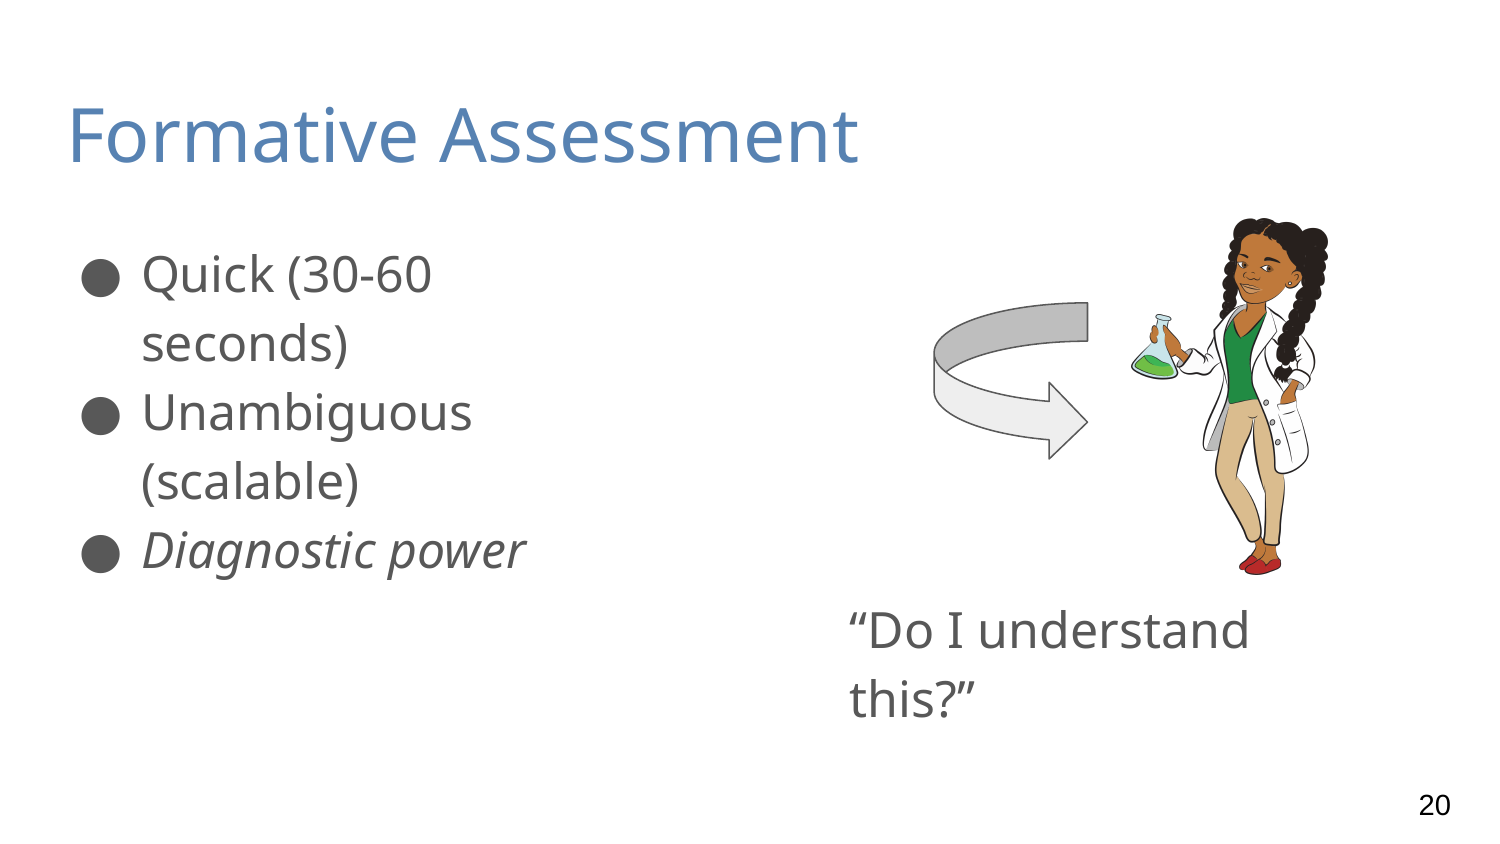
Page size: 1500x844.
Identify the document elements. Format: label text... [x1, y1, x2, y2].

text_box [934, 302, 1088, 459]
text_box “Do I understand this?” [834, 574, 1359, 691]
text_box Quick (30-60 seconds) Unambiguous (scalable) Diagnostic power [51, 218, 668, 750]
picture [1131, 218, 1328, 574]
title Formative Assessment [51, 72, 1449, 167]
